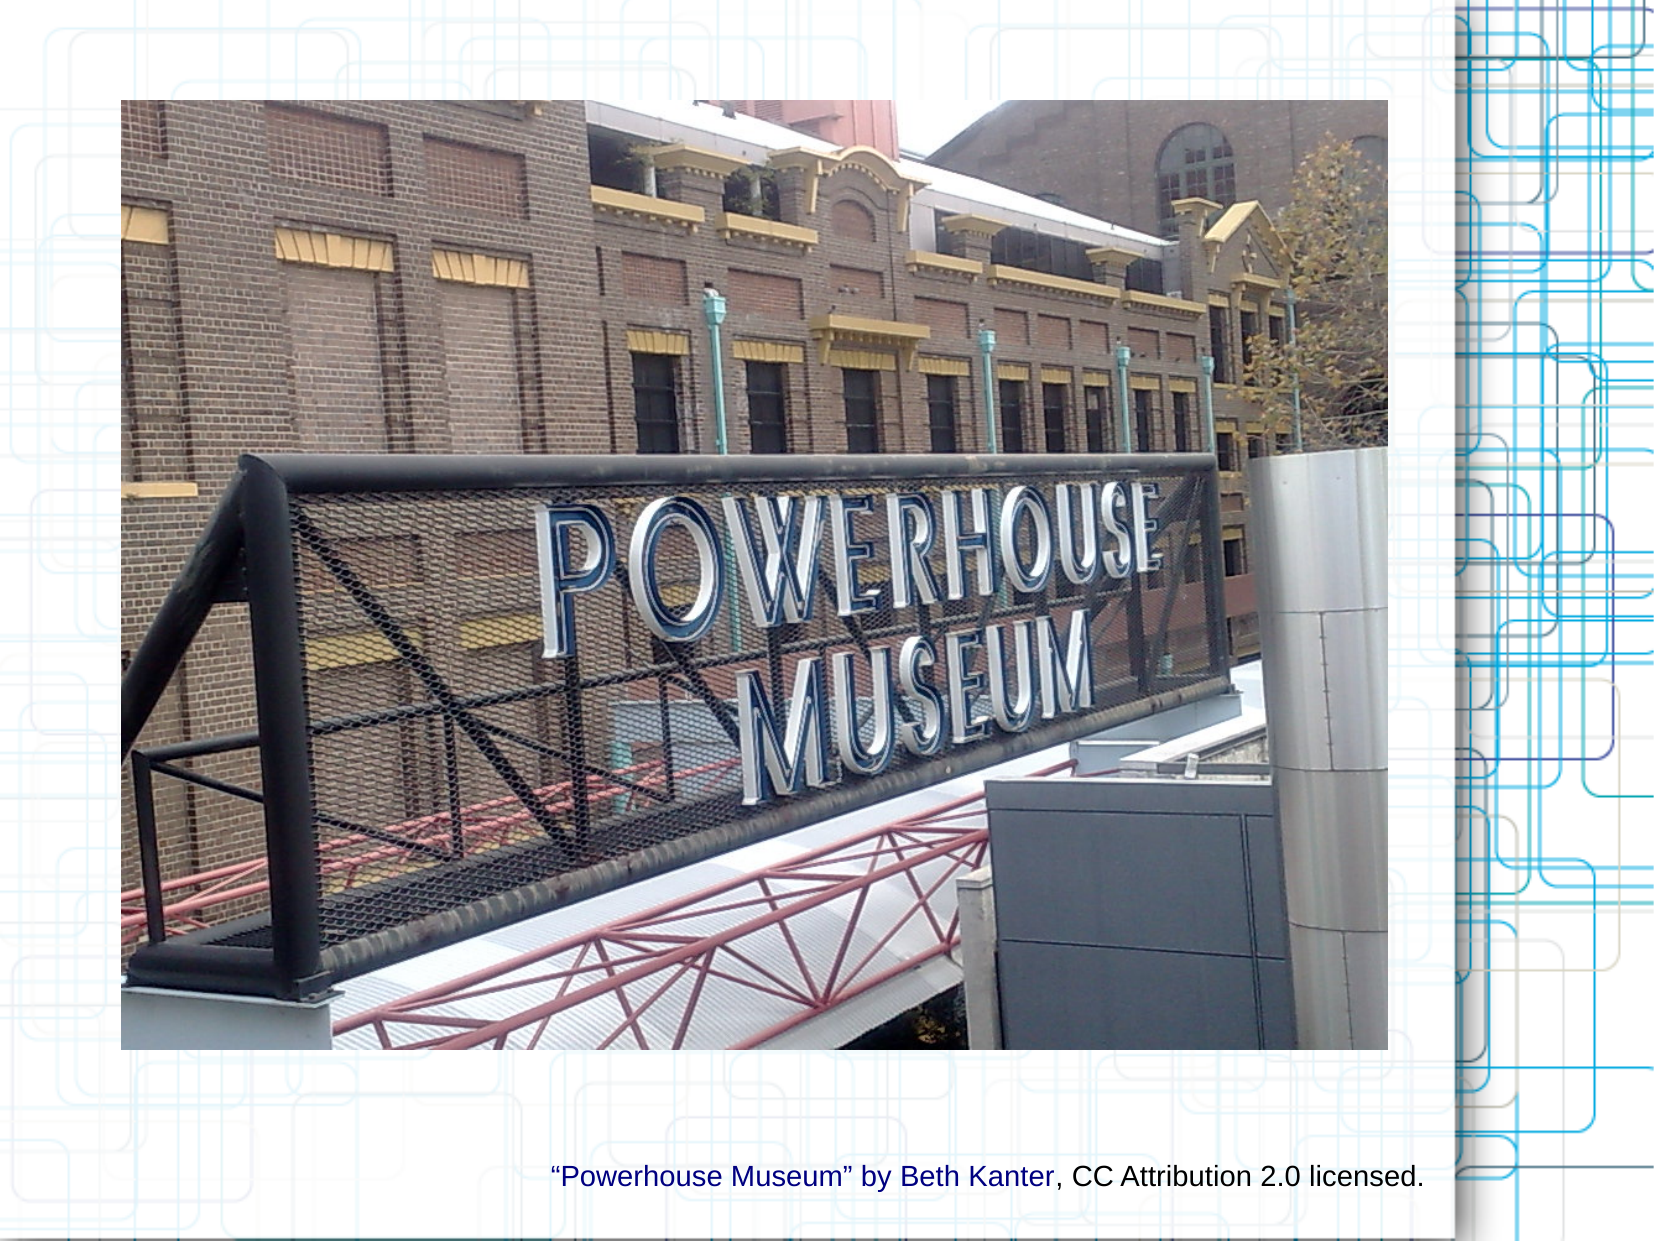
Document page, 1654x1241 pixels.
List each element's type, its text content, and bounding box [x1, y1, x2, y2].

picture [0, 0, 1654, 1241]
text_box “Powerhouse Museum” by Beth Kanter, CC Attribution 2.0 licensed. [536, 1152, 1442, 1201]
